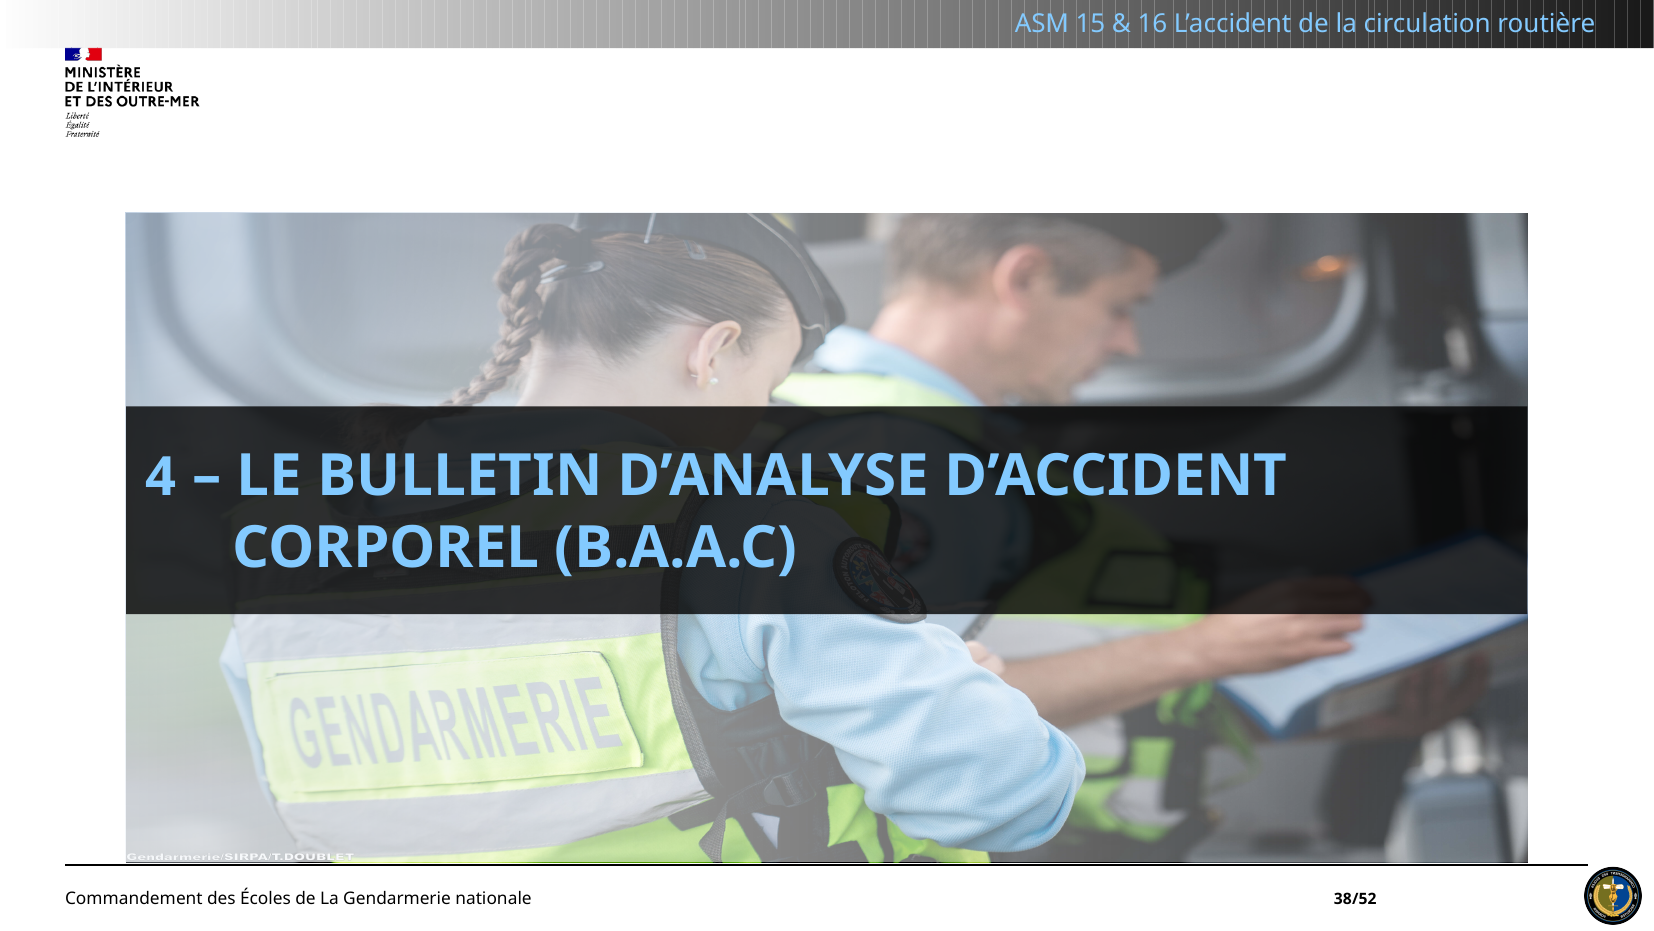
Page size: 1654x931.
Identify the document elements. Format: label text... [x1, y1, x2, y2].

picture [65, 49, 213, 138]
text_box [125, 212, 1528, 460]
picture [1584, 862, 1642, 925]
text_box [125, 638, 1528, 862]
title 4 – LE BULLETIN D’ANALYSE D’ACCIDENT CORPOREL (B.A.A.C) [80, 460, 1528, 638]
